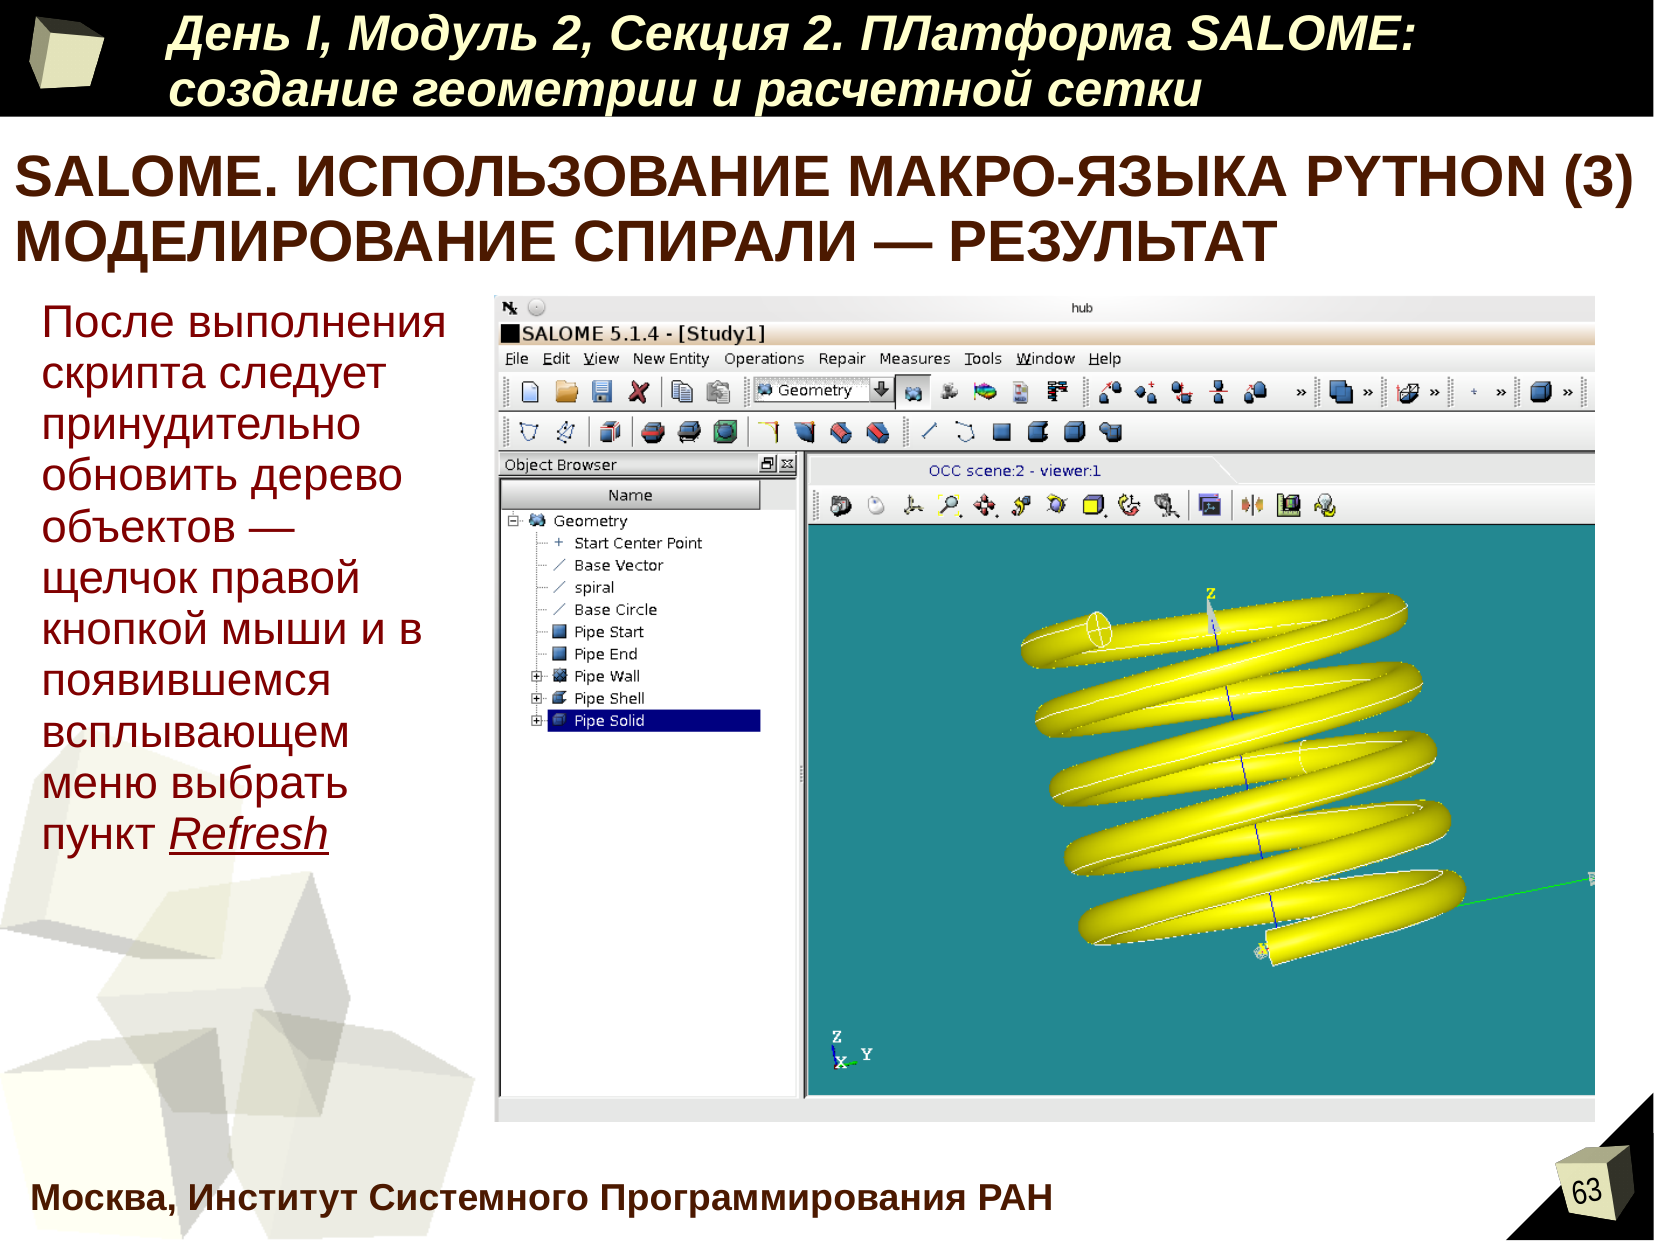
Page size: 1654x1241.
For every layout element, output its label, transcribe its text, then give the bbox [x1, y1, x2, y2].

picture [494, 295, 1595, 1123]
picture [464, 1193, 472, 1198]
picture [0, 726, 477, 1241]
text_box SALOME. ИСПОЛЬЗОВАНИЕ МАКРО-ЯЗЫКА PYTHON (3) МОДЕЛИРОВАНИЕ СПИРАЛИ — РЕЗУЛЬТАТ [0, 136, 1654, 282]
text_box После выполнения скрипта следует принудительно обновить дерево объектов — щелчок правой кнопкой мыши и в появившемся всплывающем меню выбрать пункт Refresh [26, 288, 473, 1123]
